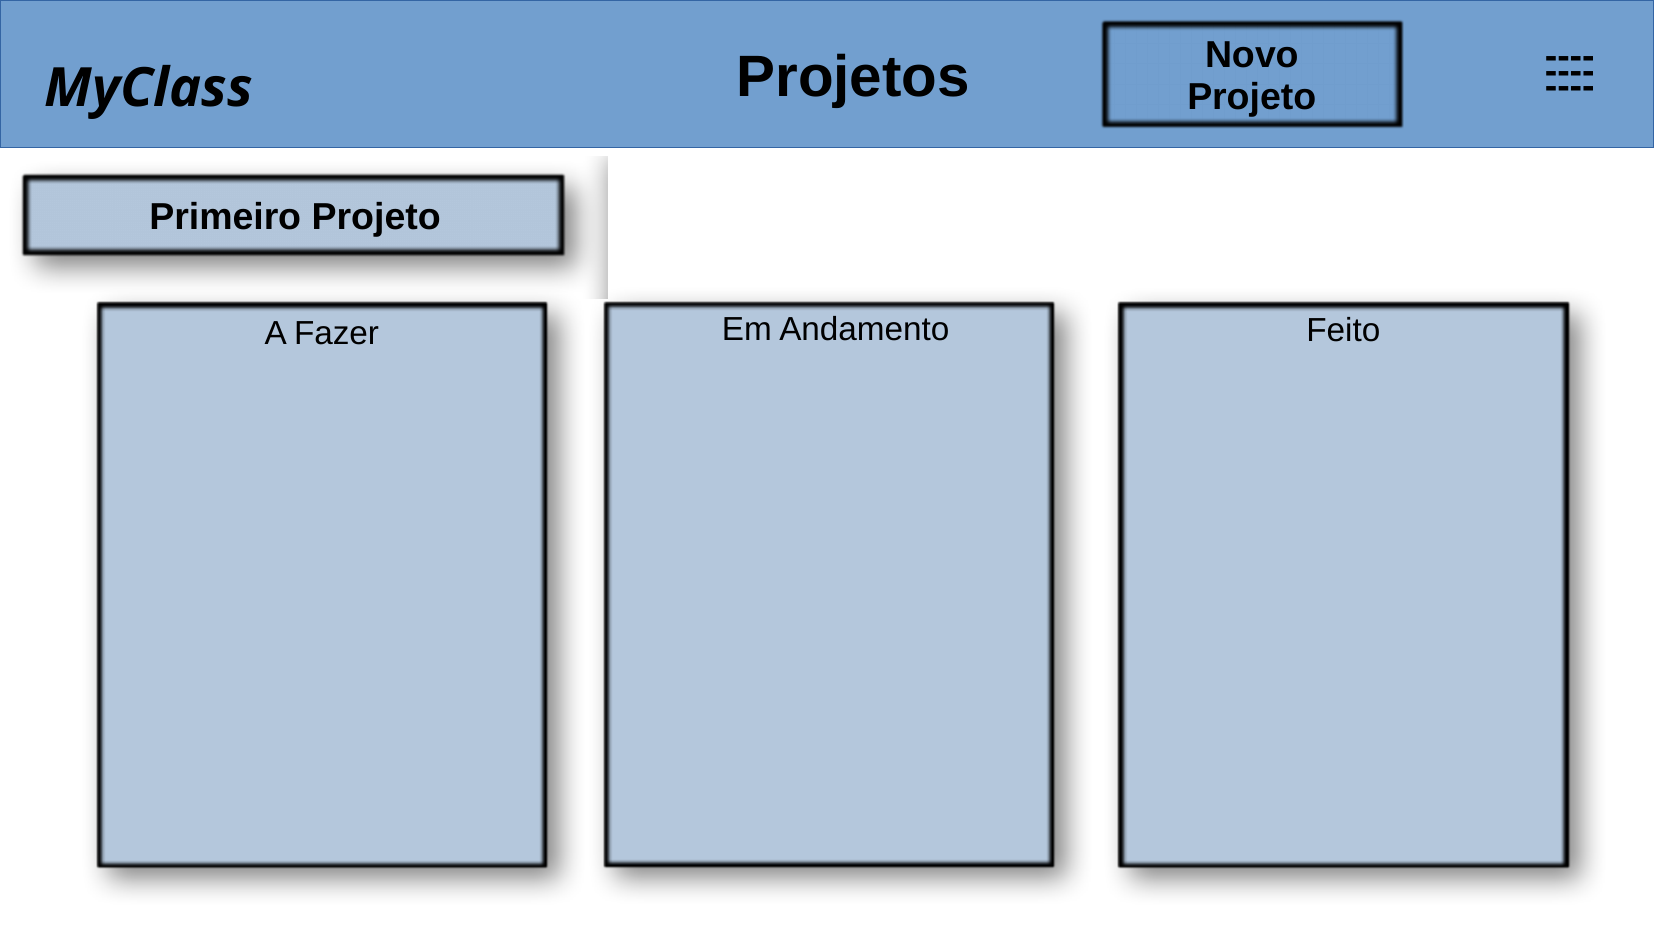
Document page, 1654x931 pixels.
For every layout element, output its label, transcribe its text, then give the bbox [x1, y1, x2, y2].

text_box [0, 0, 578, 148]
text_box [100, 306, 543, 864]
text_box ---- ---- ---- [1510, 33, 1629, 134]
text_box [1128, 0, 1654, 148]
text_box Primeiro Projeto [29, 179, 562, 253]
text_box [1122, 306, 1564, 864]
text_box MyClass [29, 41, 296, 111]
text_box A Fazer [218, 307, 426, 359]
text_box Novo Projeto [1104, 26, 1400, 126]
text_box Projetos [578, 0, 1128, 158]
text_box Feito [1240, 304, 1447, 357]
text_box [607, 305, 1050, 864]
text_box Em Andamento [702, 303, 969, 393]
